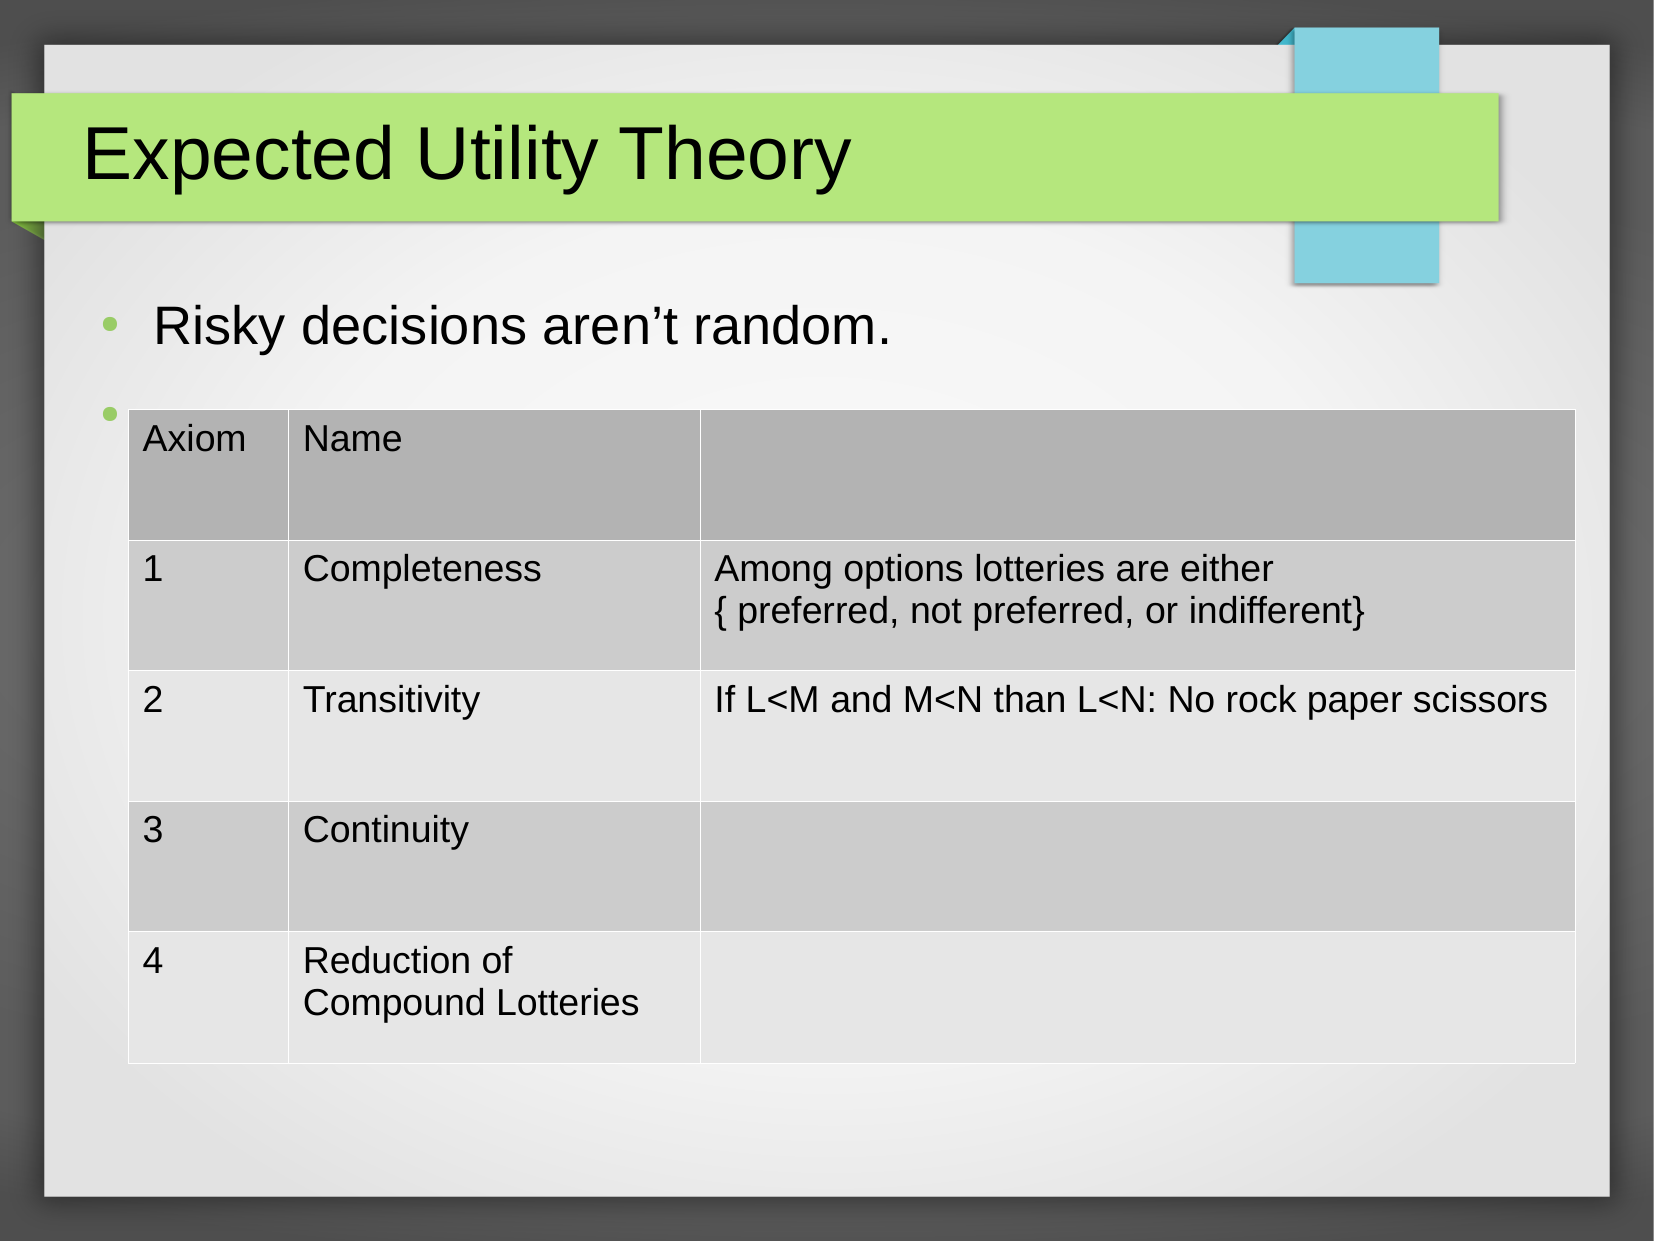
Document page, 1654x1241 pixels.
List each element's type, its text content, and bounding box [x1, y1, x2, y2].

table_cell 3 [129, 802, 288, 931]
table_header Axiom [129, 410, 288, 540]
table_cell Transitivity [289, 671, 700, 801]
table_header [701, 410, 1575, 540]
table_cell Completeness [289, 541, 700, 670]
table_cell Continuity [289, 802, 700, 931]
table_cell [701, 802, 1575, 931]
table_cell If L<M and M<N than L<N: No rock paper scissors [701, 671, 1575, 801]
list Risky decisions aren’t random. [82, 295, 1571, 1015]
title Expected Utility Theory [82, 94, 1264, 213]
picture [0, 0, 1654, 1241]
table_cell 1 [129, 541, 288, 670]
table_cell [701, 932, 1575, 1063]
table_cell 4 [129, 932, 288, 1063]
table_cell Reduction of Compound Lotteries [289, 932, 700, 1063]
table_cell 2 [129, 671, 288, 801]
table_header Name [289, 410, 700, 540]
table_cell Among options lotteries are either { preferred, not preferred, or indifferent} [701, 541, 1575, 670]
